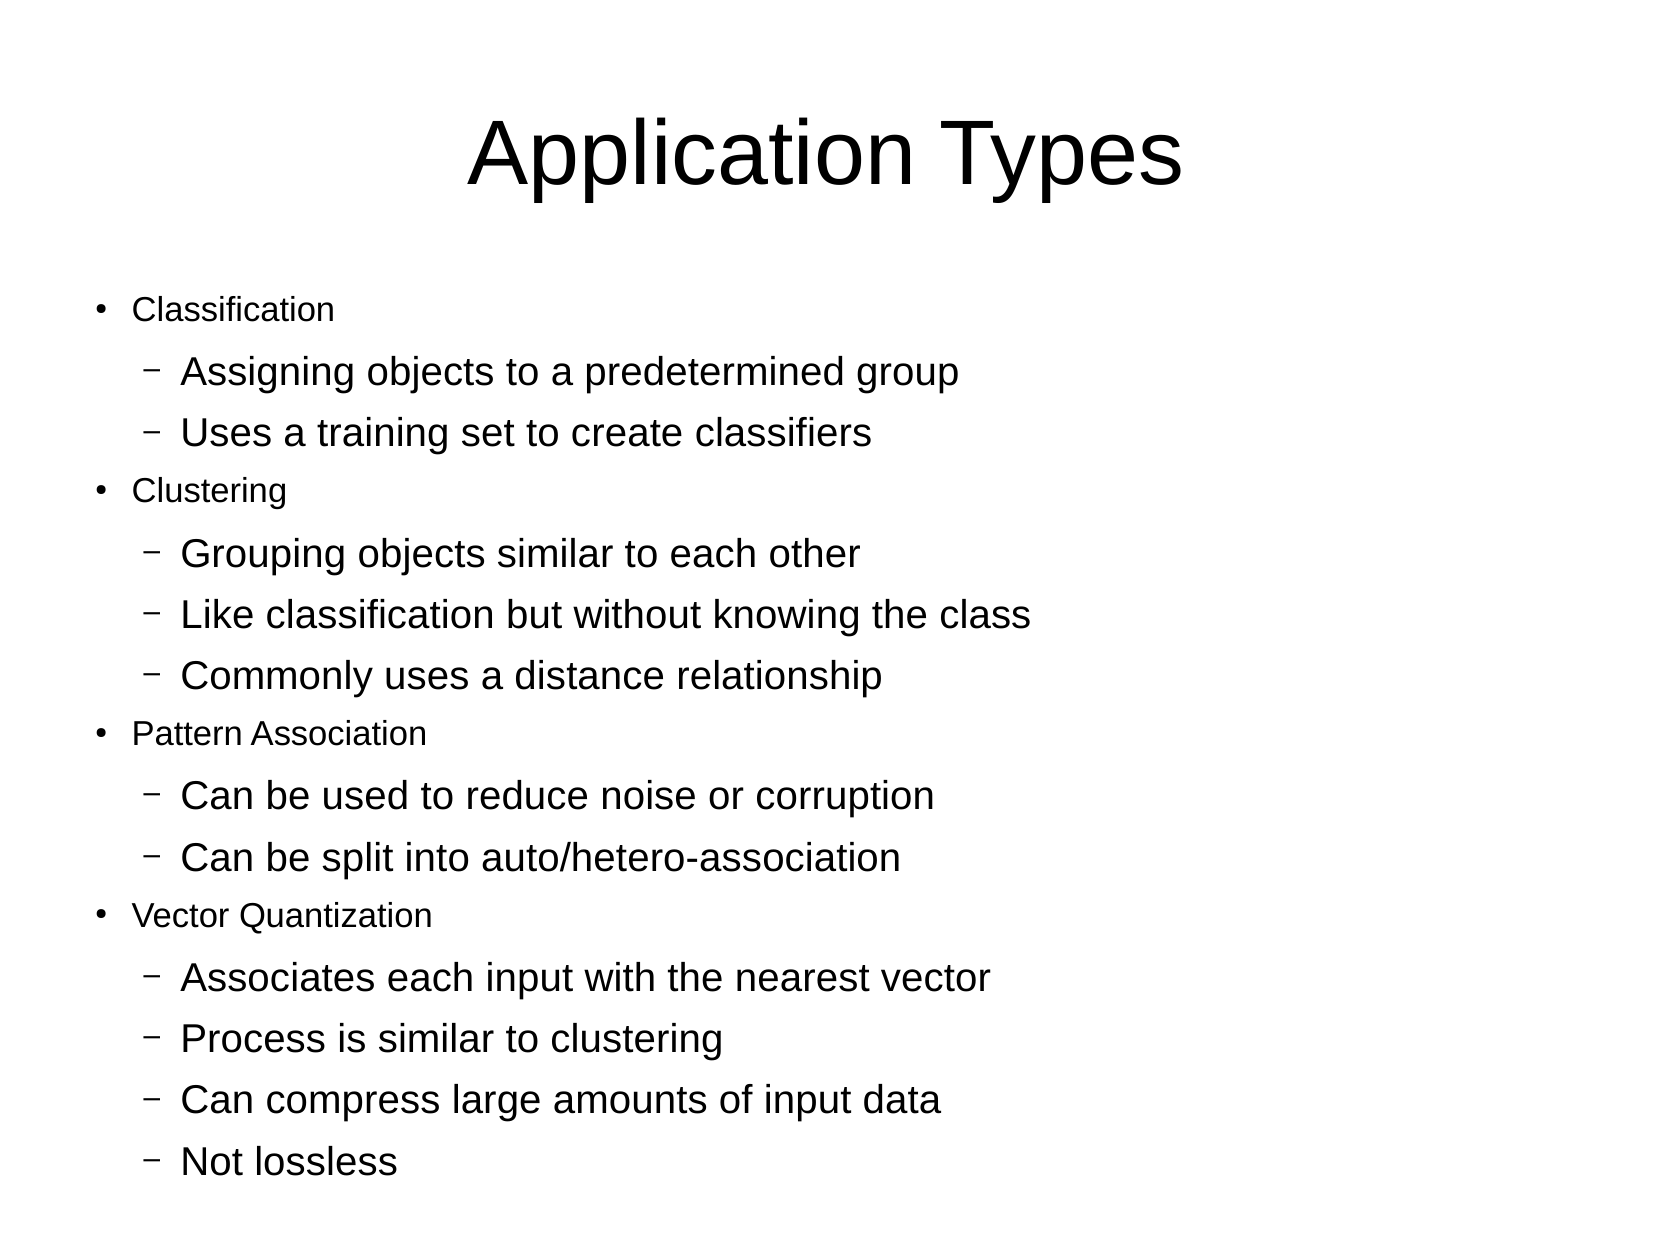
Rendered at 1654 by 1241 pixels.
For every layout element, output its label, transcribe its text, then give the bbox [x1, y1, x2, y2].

title Application Types [82, 49, 1571, 257]
list Classification Assigning objects to a predetermined group Uses a training set to create classifiers Clustering Grouping objects similar to each other Like classification but without knowing the class Commonly uses a distance relationship Pattern Association Can be used to reduce noise or corruption Can be split into auto/hetero-association Vector Quantization Associates each input with the nearest vector Process is similar to clustering Can compress large amounts of input data Not lossless [82, 290, 1538, 1193]
